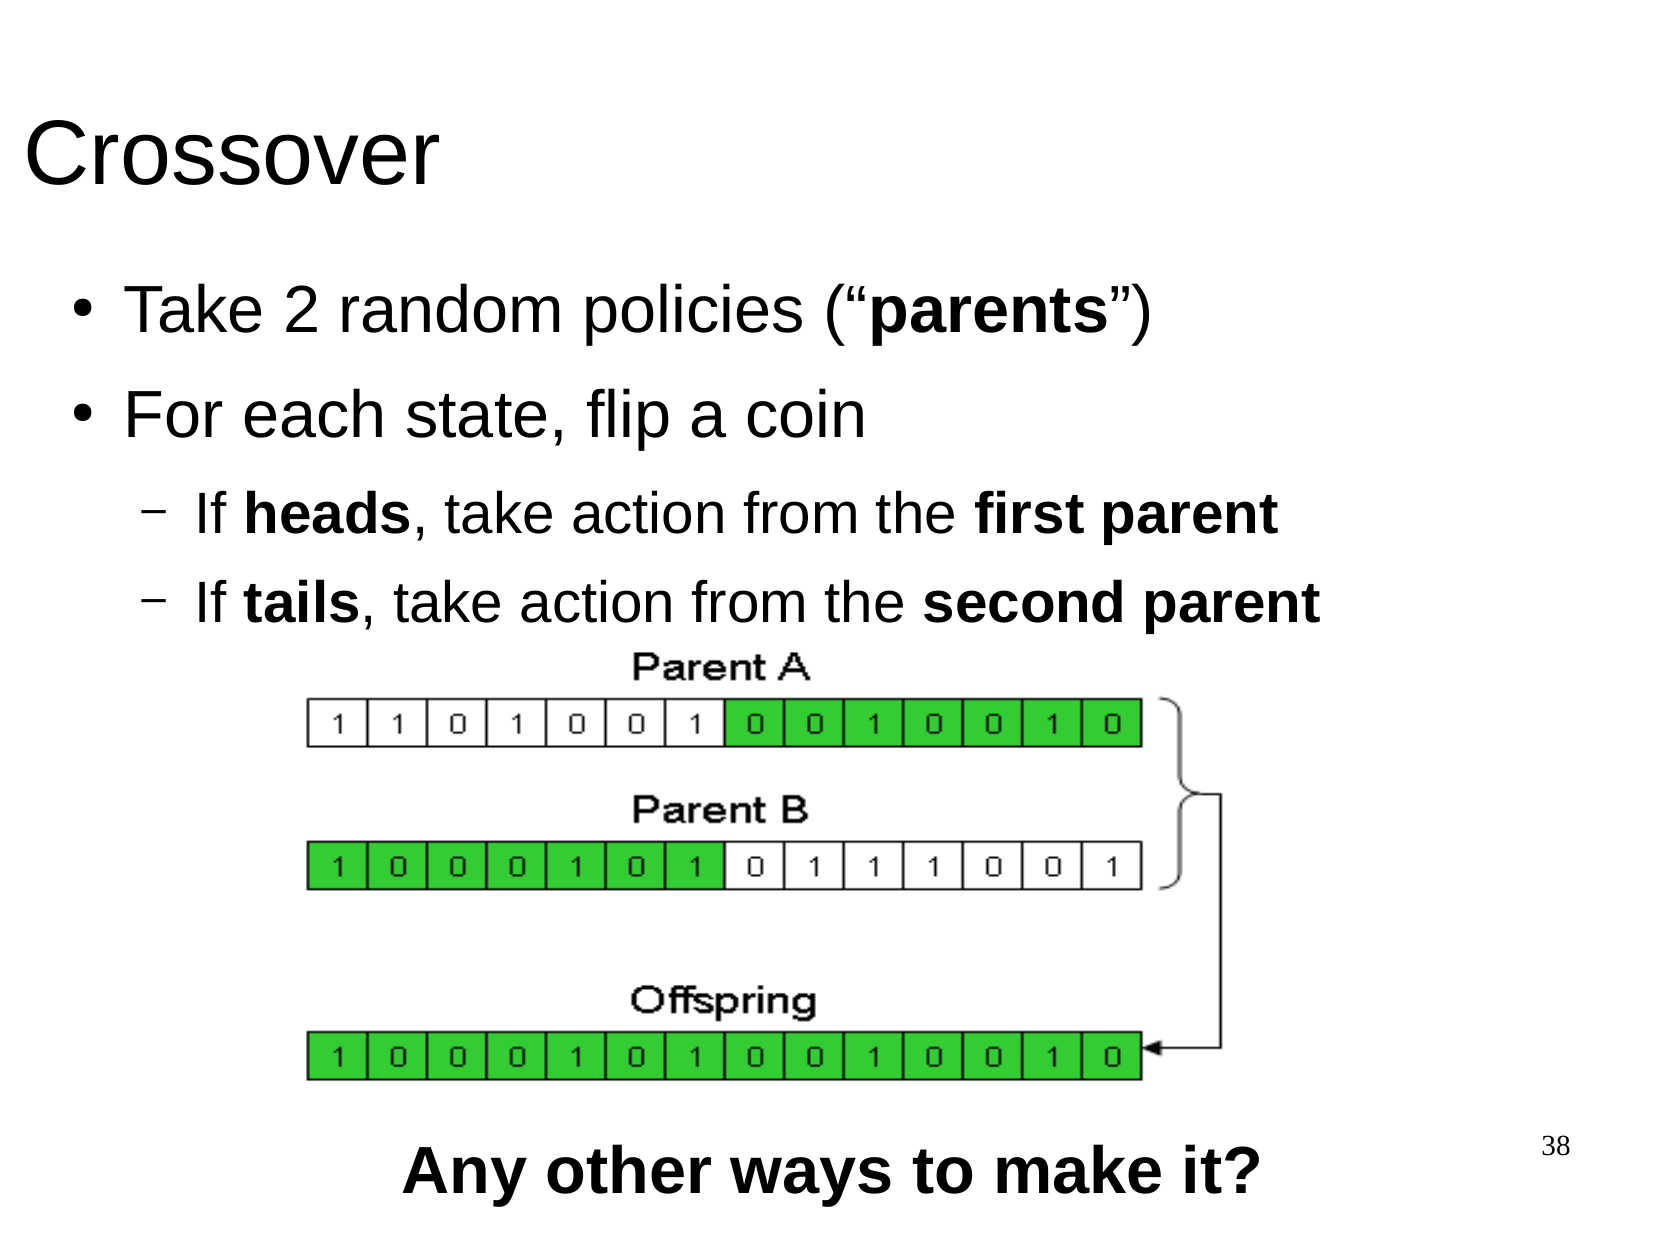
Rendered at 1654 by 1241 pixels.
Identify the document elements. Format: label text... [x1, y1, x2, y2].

picture [300, 645, 1235, 1087]
list Take 2 random policies (“parents”) For each state, flip a coin If heads, take action from the first parent If tails, take action from the second parent Any other ways to make it? [53, 272, 1542, 1241]
title Crossover [23, 49, 1512, 257]
